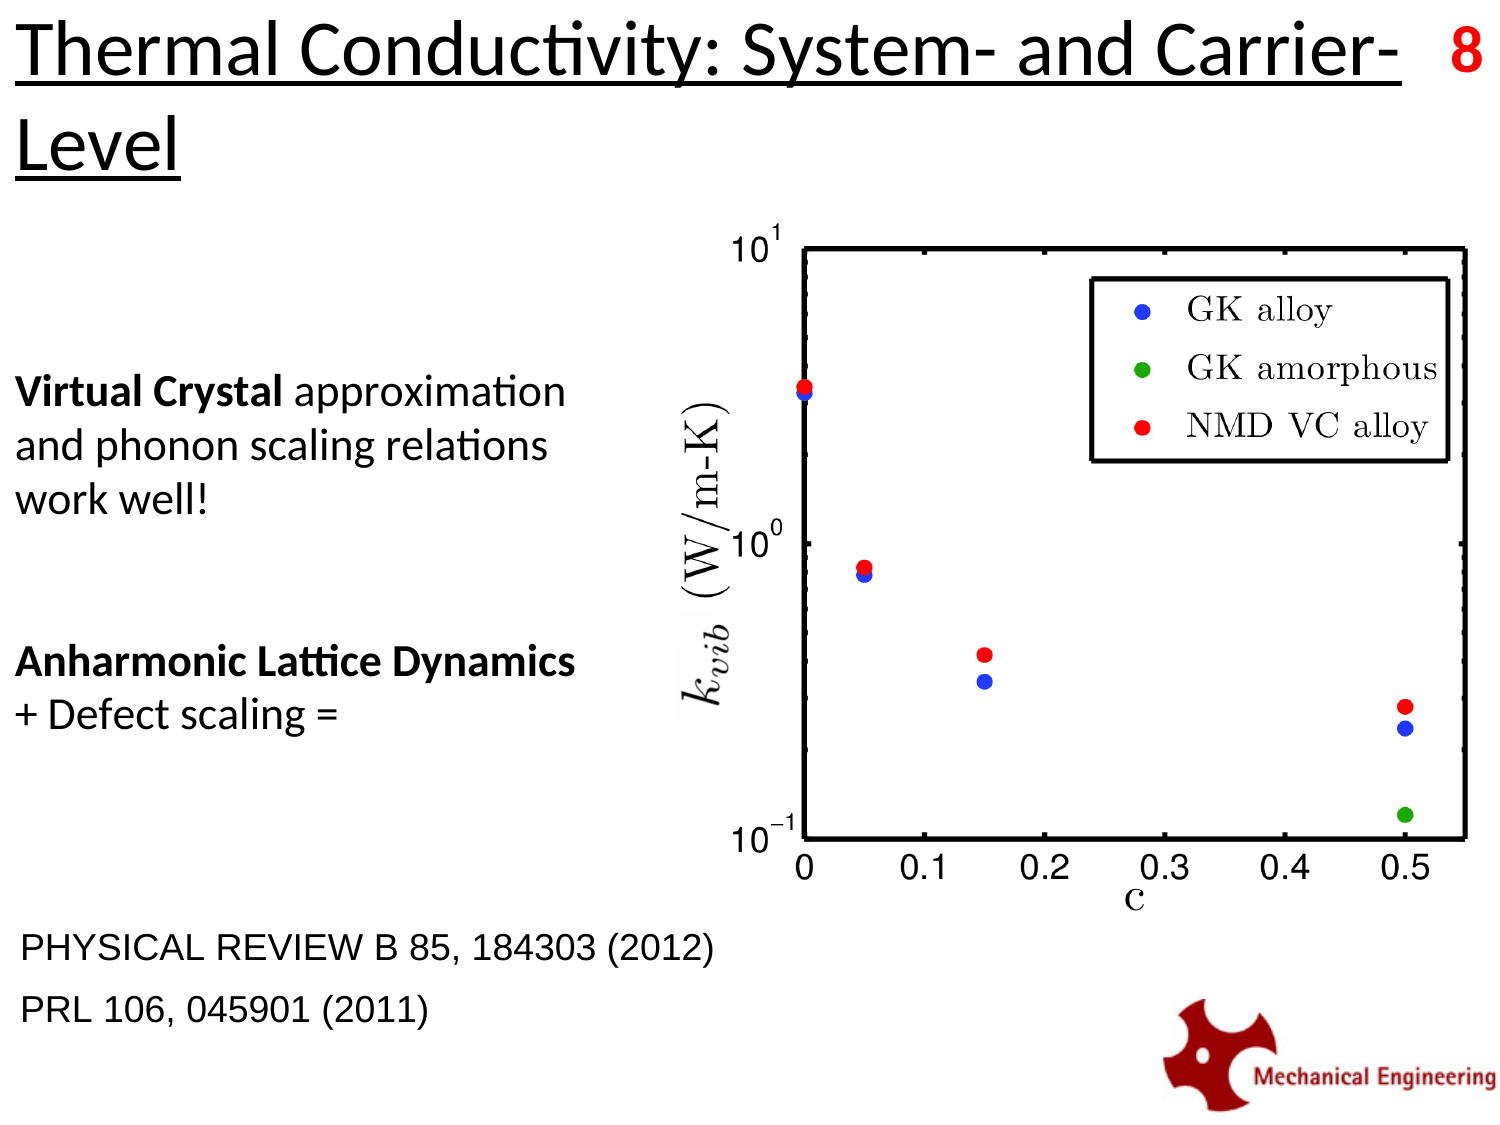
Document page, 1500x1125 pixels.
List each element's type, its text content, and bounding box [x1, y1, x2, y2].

picture [675, 192, 1500, 931]
picture [1162, 999, 1497, 1113]
title Thermal Conductivity: System- and Carrier-Level [0, 0, 1430, 195]
text_box 8 [1436, 0, 1500, 93]
text_box PRL 106, 045901 (2011) [5, 979, 646, 1037]
text_box Virtual Crystal approximation and phonon scaling relations work well! Anharmonic Lattice Dynamics + Defect scaling = [0, 355, 616, 850]
text_box PHYSICAL REVIEW B 85, 184303 (2012) [5, 917, 751, 977]
